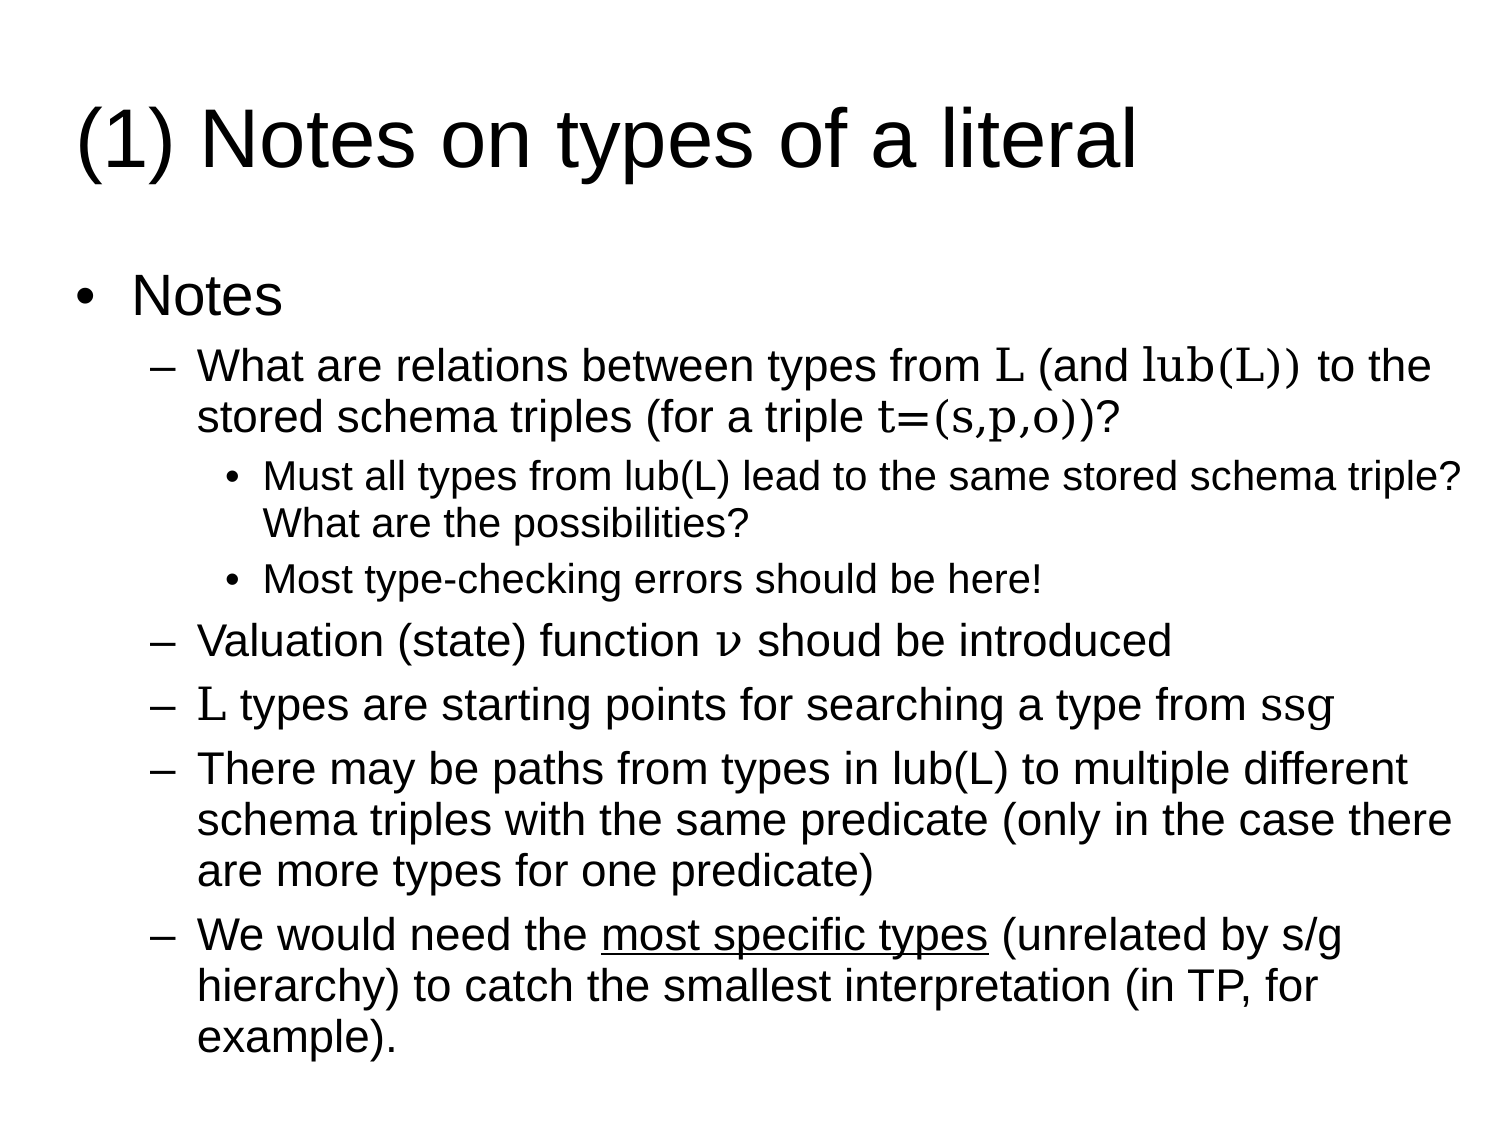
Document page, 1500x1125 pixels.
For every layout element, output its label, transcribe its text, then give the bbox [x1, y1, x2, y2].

title (1) Notes on types of a literal [75, 45, 1426, 233]
list Notes What are relations between types from L (and lub(L)) to the stored schema triples (for a triple t=(s,p,o))? Must all types from lub(L) lead to the same stored schema triple? What are the possibilities? Most type-checking errors should be here! Valuation (state) function ν shoud be introduced L types are starting points for searching a type from ssg There may be paths from types in lub(L) to multiple different schema triples with the same predicate (only in the case there are more types for one predicate) We would need the most specific types (unrelated by s/g hierarchy) to catch the smallest interpretation (in TP, for example). [75, 262, 1477, 1071]
